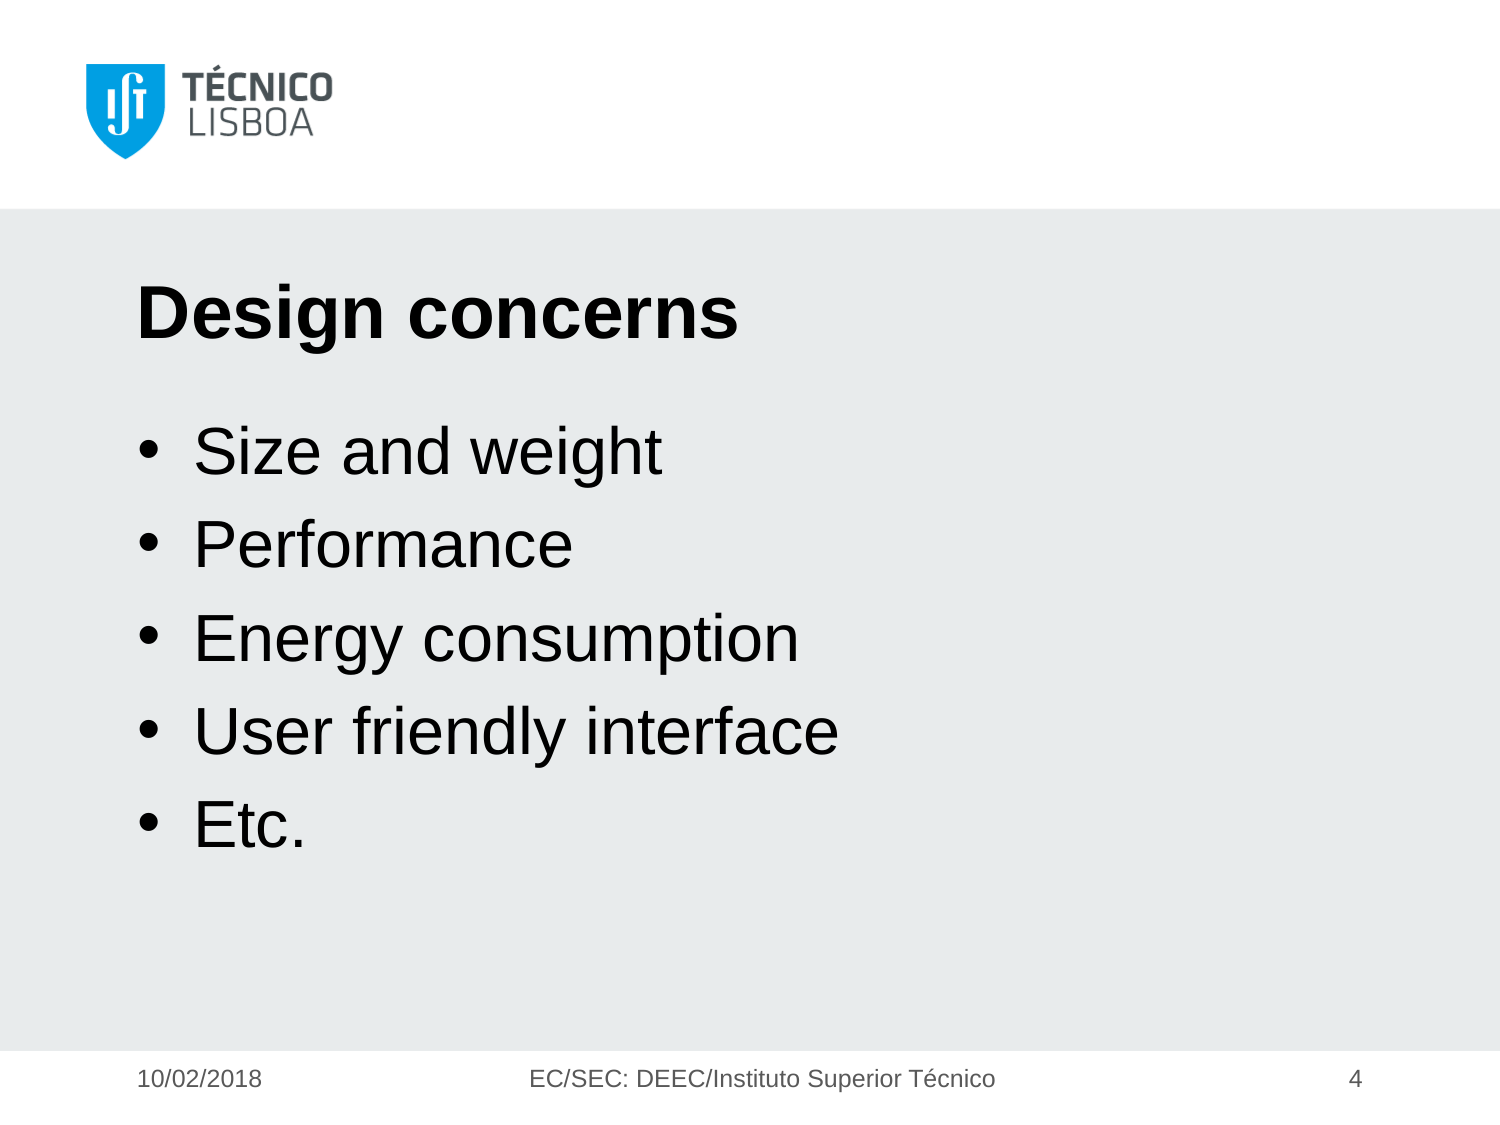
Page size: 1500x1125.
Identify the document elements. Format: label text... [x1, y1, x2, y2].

slide_number 10/02/2018 [121, 1052, 425, 1103]
slide_number <number> [1077, 1052, 1378, 1103]
footer EC/SEC: DEEC/Instituto Superior Técnico [512, 1052, 1021, 1103]
list Size and weight Performance Energy consumption User friendly interface Etc. [121, 400, 1378, 1005]
title Design concerns [121, 237, 1378, 381]
picture [0, 0, 1500, 1125]
